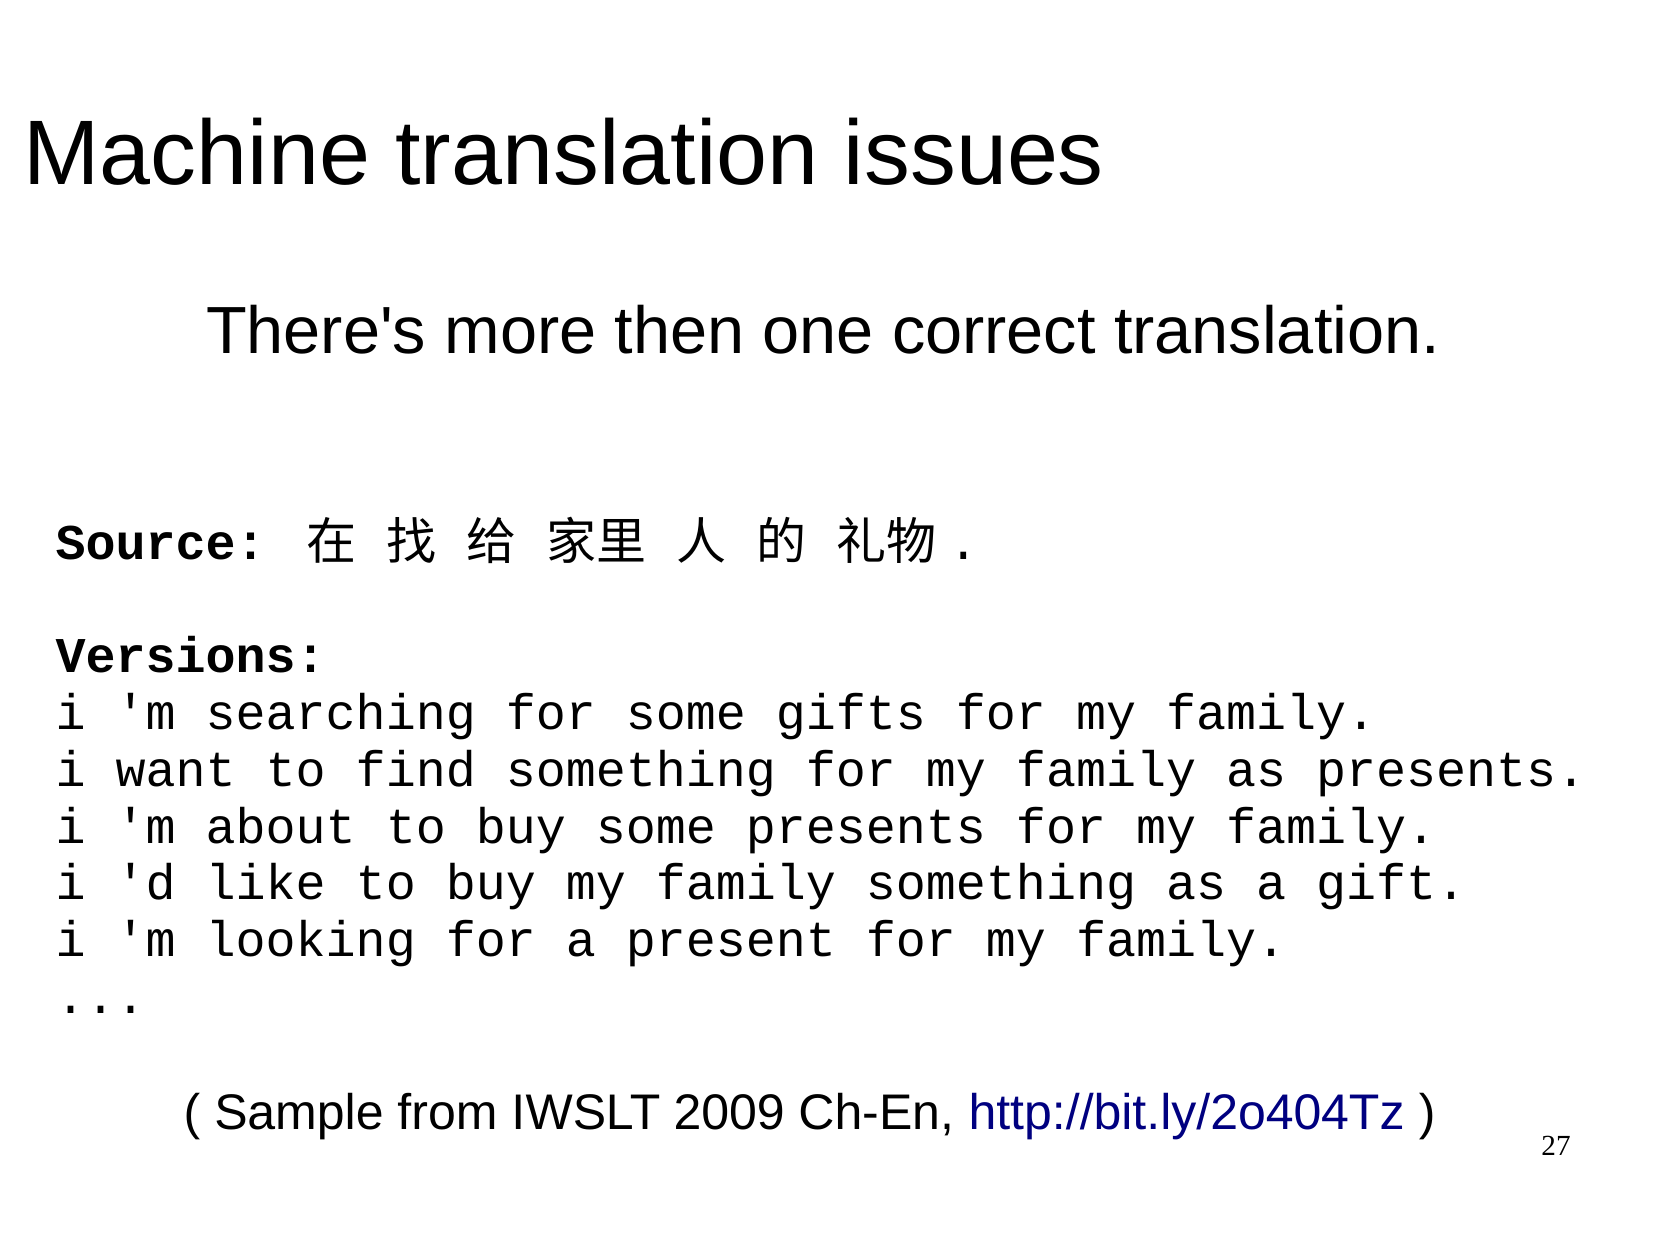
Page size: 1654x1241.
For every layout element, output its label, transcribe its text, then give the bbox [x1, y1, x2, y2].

title Machine translation issues [23, 49, 1512, 257]
text_box There's more then one correct translation. Source: 在 找 给 家里 人 的 礼物. Versions: i 'm searching for some gifts for my family. i want to find something for my family as presents. i 'm about to buy some presents for my family. i 'd like to buy my family something as a gift. i 'm looking for a present for my family. ... ( Sample from IWSLT 2009 Ch-En, http://bit.ly/2o404Tz ) [40, 285, 1607, 1166]
